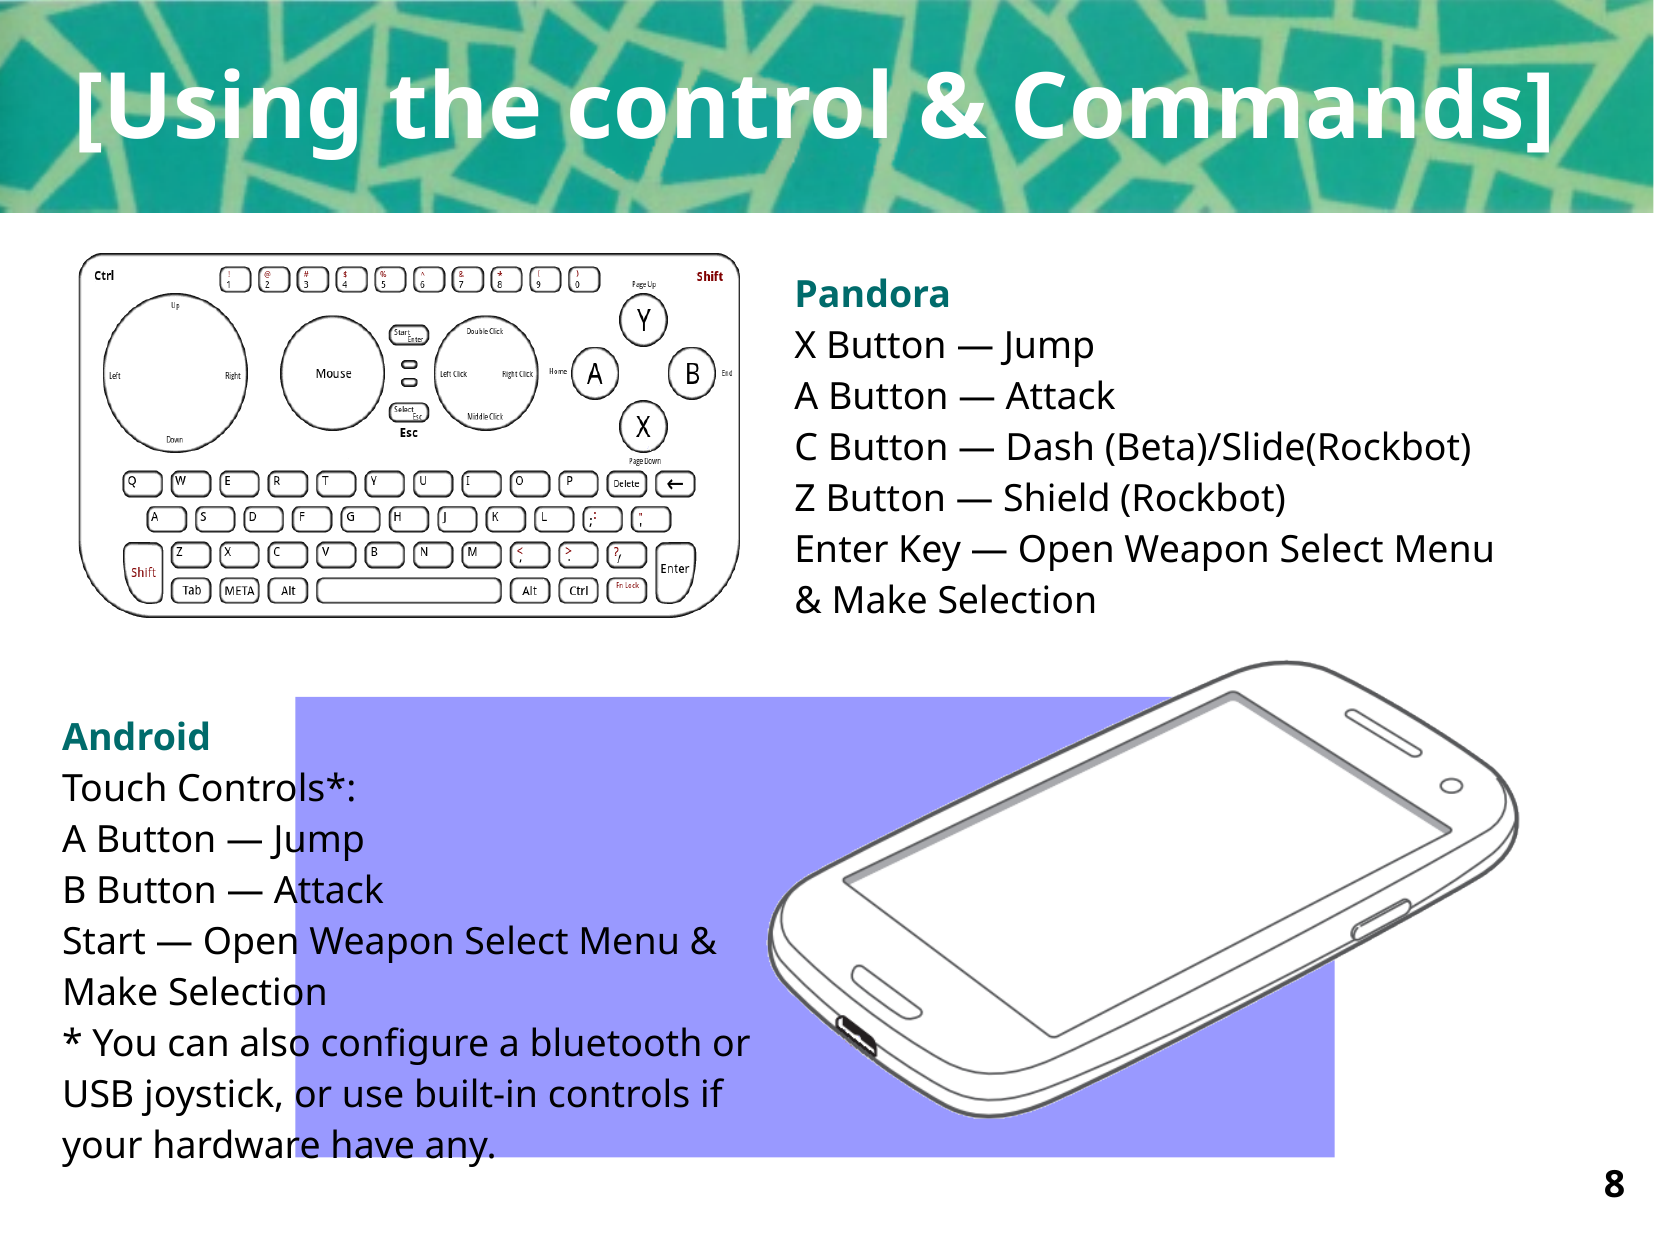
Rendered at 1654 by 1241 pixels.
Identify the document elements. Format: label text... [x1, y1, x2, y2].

picture [720, 649, 1560, 1168]
picture [70, 244, 748, 626]
text_box [295, 1110, 720, 1158]
text_box Android Touch Controls*: A Button — Jump B Button — Attack Start — Open Weapon Select Menu & Make Selection * You can also configure a bluetooth or USB joystick, or use built-in controls if your hardware have any. [47, 703, 720, 1110]
text_box [451, 1140, 462, 1158]
text_box [429, 1148, 439, 1156]
text_box Pandora X Button — Jump A Button — Attack C Button — Dash (Beta)/Slide(Rockbot) Z Button — Shield (Rockbot) Enter Key — Open Weapon Select Menu & Make Selection [779, 259, 1536, 580]
text_box [336, 1140, 347, 1158]
text_box [399, 1140, 409, 1146]
title [Using the control & Commands] [70, 0, 1559, 208]
text_box [305, 1140, 315, 1146]
text_box [358, 1148, 368, 1156]
text_box [295, 696, 720, 703]
picture [0, 0, 1654, 213]
